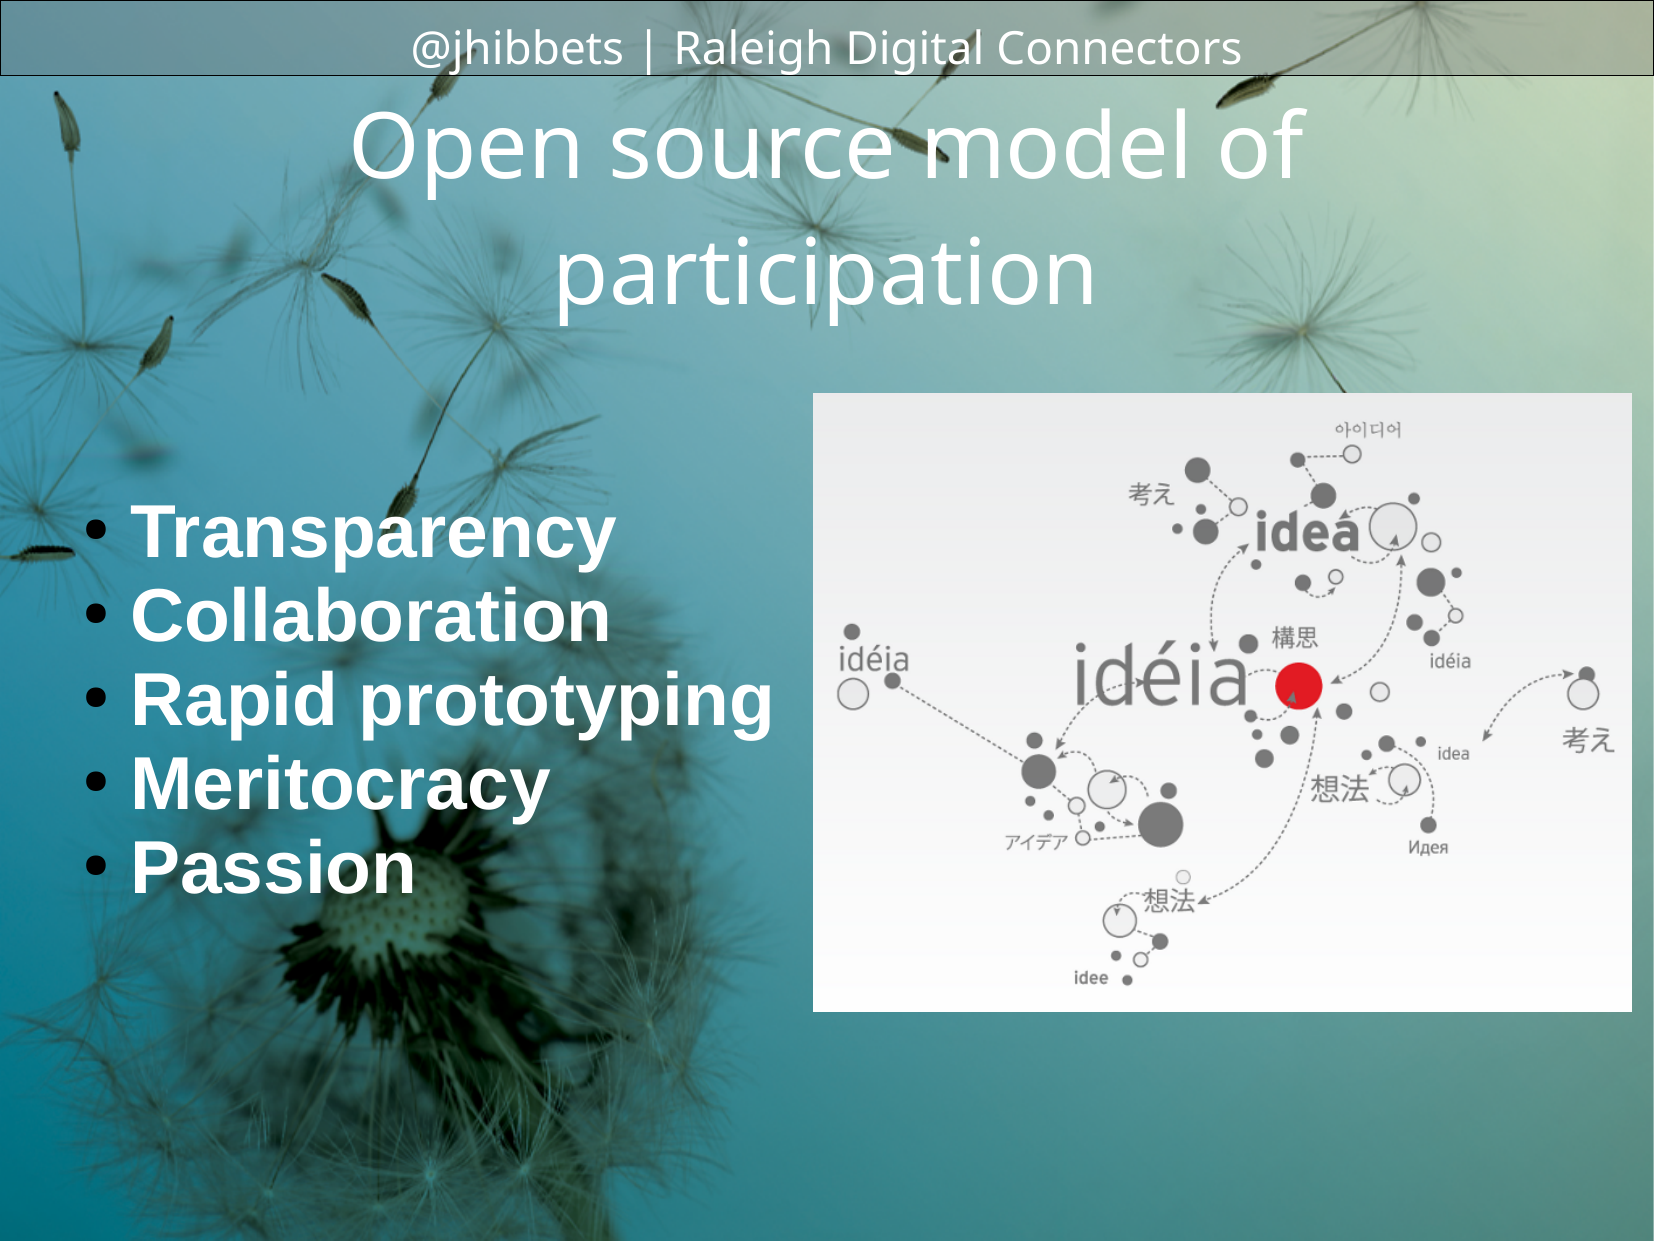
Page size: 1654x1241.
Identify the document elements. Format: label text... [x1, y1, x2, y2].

picture [0, 76, 1654, 1241]
title Open source model of participation [82, 102, 1571, 290]
text_box Transparency Collaboration Rapid prototyping Meritocracy Passion [82, 290, 1571, 1109]
